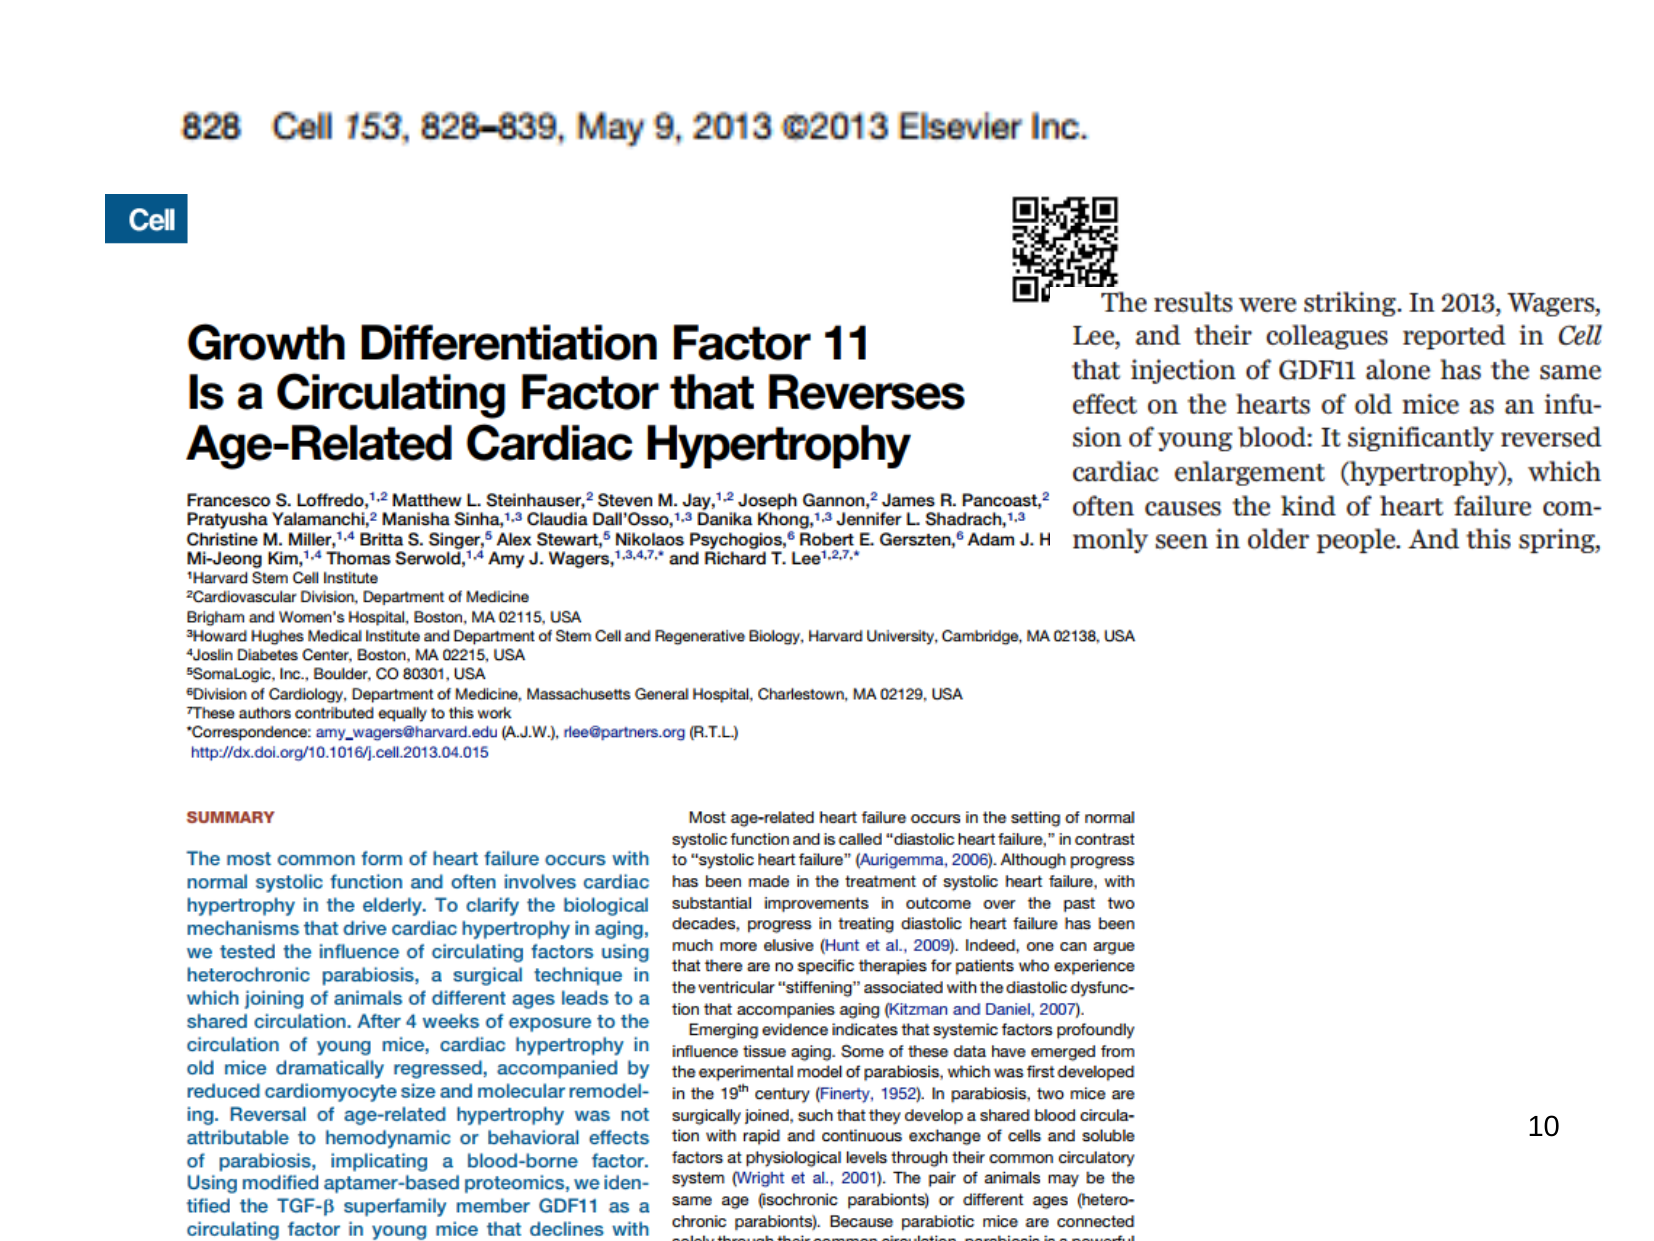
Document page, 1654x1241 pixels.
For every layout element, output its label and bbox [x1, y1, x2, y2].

picture [105, 59, 1654, 1241]
